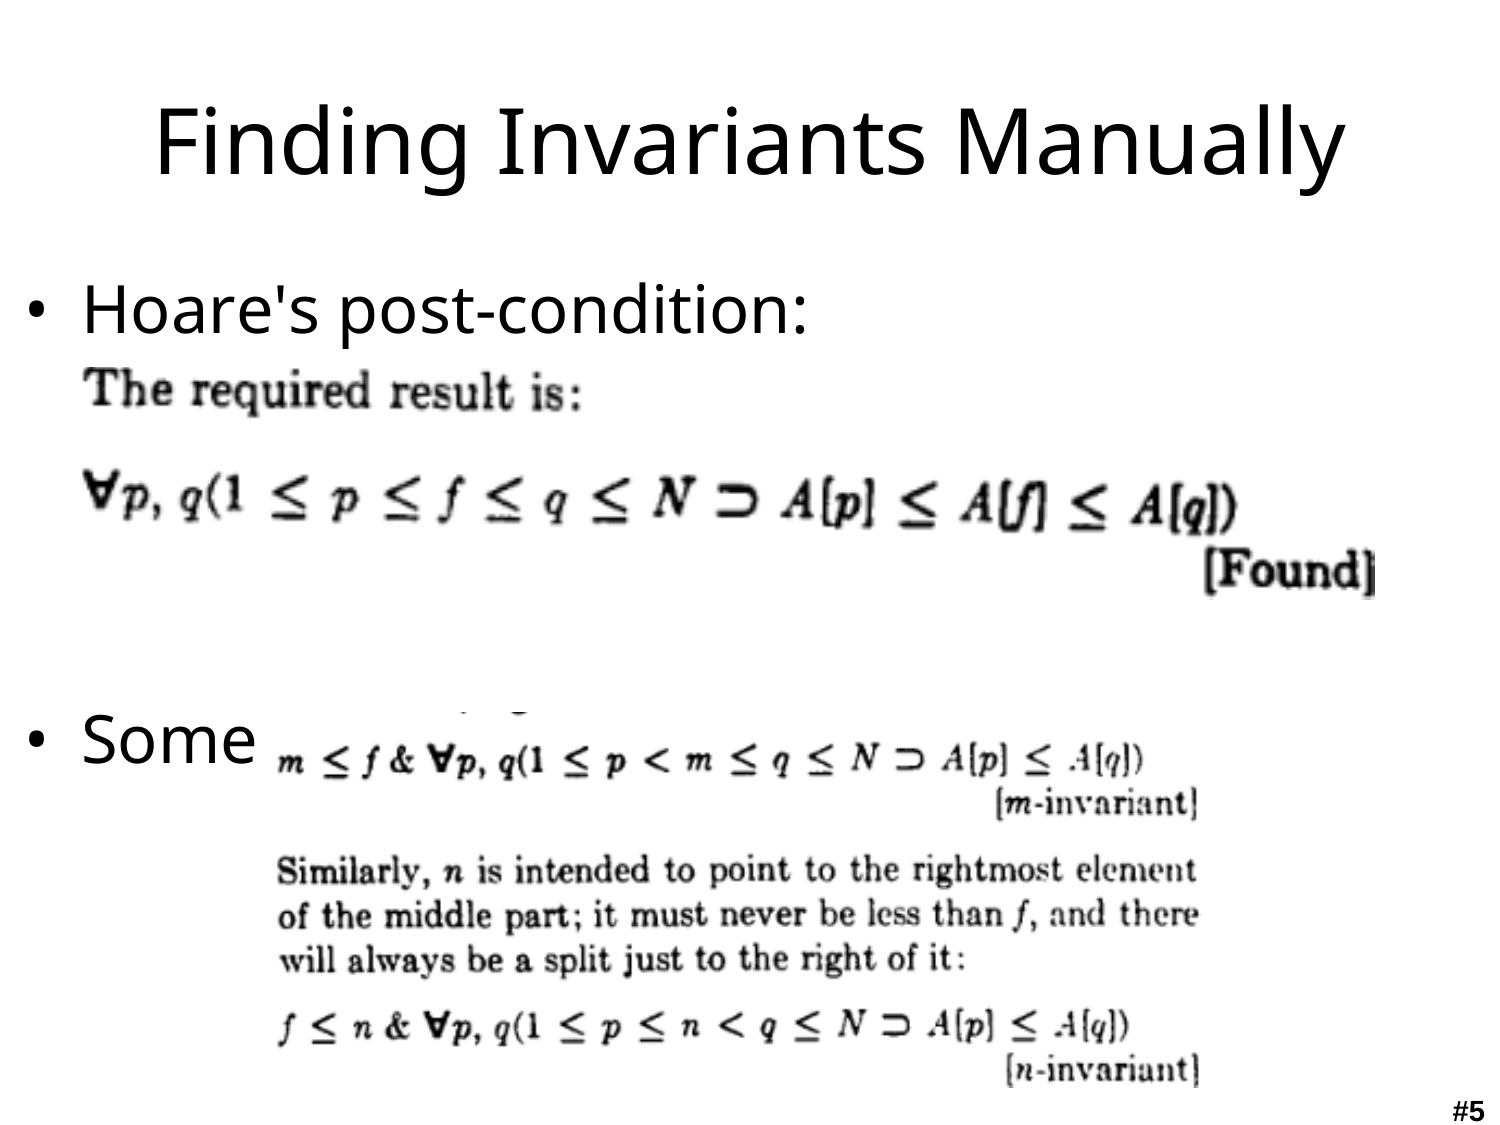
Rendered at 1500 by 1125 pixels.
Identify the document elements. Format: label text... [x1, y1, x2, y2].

picture [276, 712, 1201, 1088]
title Finding Invariants Manually [24, 45, 1476, 233]
list Hoare's post-condition: Some intermediate invariants: [24, 262, 1476, 1101]
picture [82, 367, 1375, 601]
